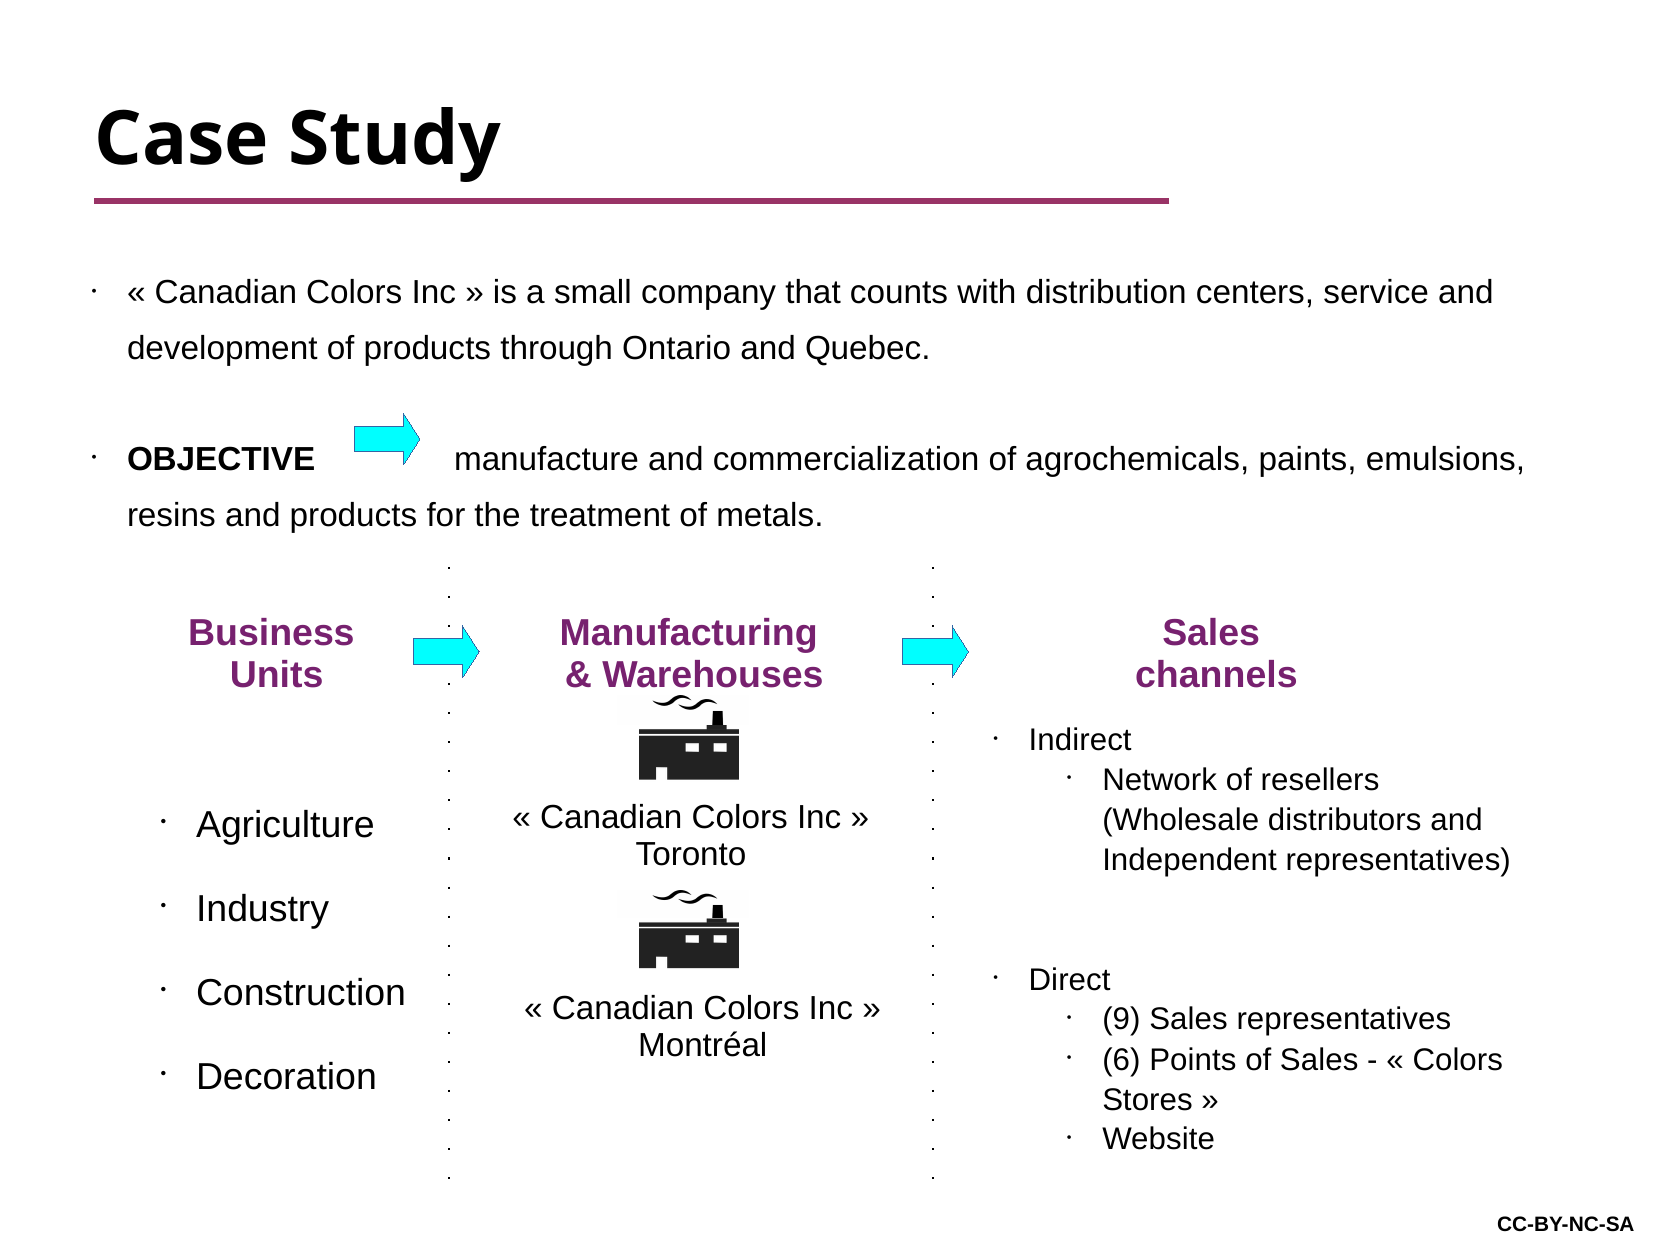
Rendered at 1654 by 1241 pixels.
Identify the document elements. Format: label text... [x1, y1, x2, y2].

text_box Sales channels [1071, 603, 1362, 709]
text_box Manufacturing & Warehouses [502, 603, 886, 715]
text_box Indirect Network of resellers (Wholesale distributors and Independent representatives) Direct (9) Sales representatives (6) Points of Sales - « Colors Stores » Website [978, 709, 1548, 1241]
picture [617, 715, 749, 791]
text_box « Canadian Colors Inc » Toronto [484, 791, 898, 892]
text_box « Canadian Colors Inc » Montréal [496, 982, 910, 1082]
text_box [354, 413, 420, 465]
text_box Agriculture Industry Construction Decoration [145, 753, 436, 1195]
text_box Business Units [118, 603, 436, 715]
title Case Study [94, 31, 1571, 239]
text_box [902, 625, 969, 678]
picture [617, 890, 749, 979]
text_box [413, 625, 480, 678]
text_box CC-BY-NC-SA [1482, 1204, 1654, 1241]
text_box « Canadian Colors Inc » is a small company that counts with distribution centers, service and development of products through Ontario and Quebec. OBJECTIVE manufacture and commercialization of agrochemicals, paints, emulsions, resins and products for the treatment of metals. [76, 248, 1548, 597]
